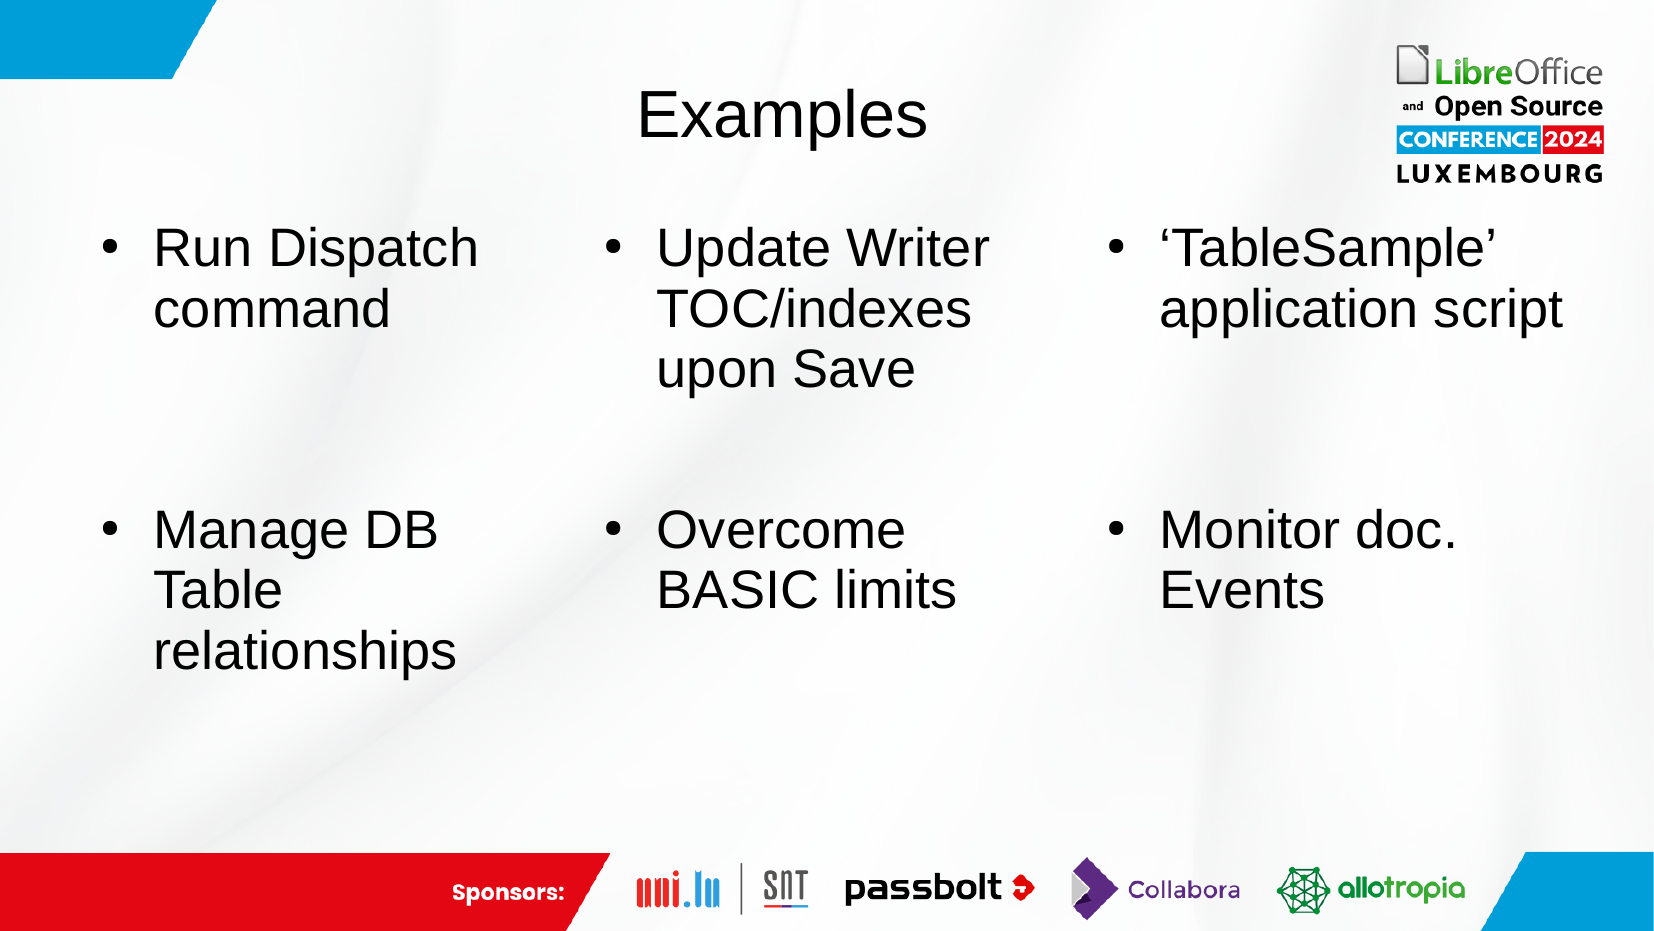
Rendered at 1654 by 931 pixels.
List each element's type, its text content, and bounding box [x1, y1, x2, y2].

picture [0, 0, 1654, 931]
list Overcome BASIC limits [585, 499, 1065, 757]
list Manage DB Table relationships [82, 499, 562, 757]
list Run Dispatch command [82, 217, 562, 475]
list ‘TableSample’ application script [1088, 217, 1569, 475]
list Monitor doc. Events [1088, 499, 1569, 757]
list Update Writer TOC/indexes upon Save [585, 217, 1065, 475]
title Examples [206, 37, 1359, 193]
